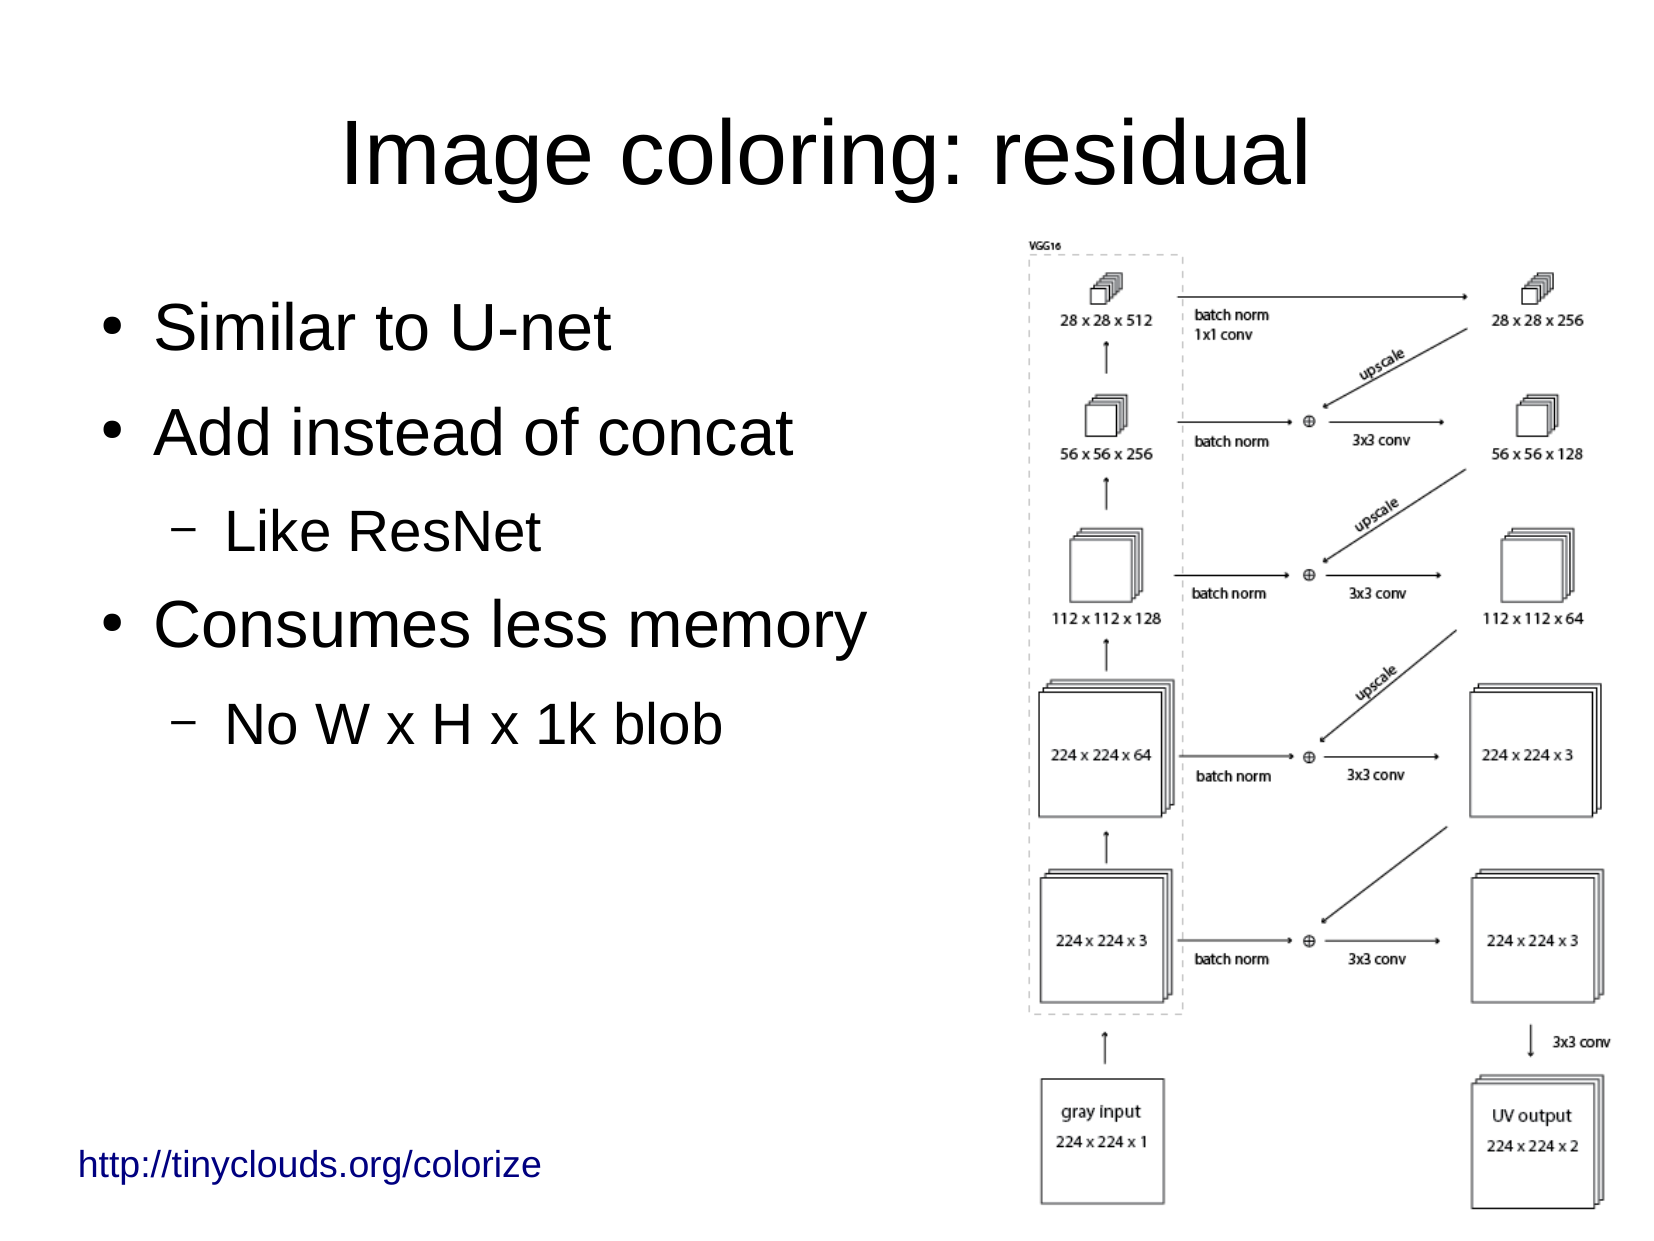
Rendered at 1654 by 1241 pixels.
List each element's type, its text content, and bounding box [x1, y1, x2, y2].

list Similar to U-net Add instead of concat Like ResNet Consumes less memory No W x H x 1k blob [82, 290, 1009, 1010]
picture [1009, 236, 1630, 1230]
text_box http://tinyclouds.org/colorize [63, 1136, 568, 1193]
title Image coloring: residual [82, 49, 1571, 257]
